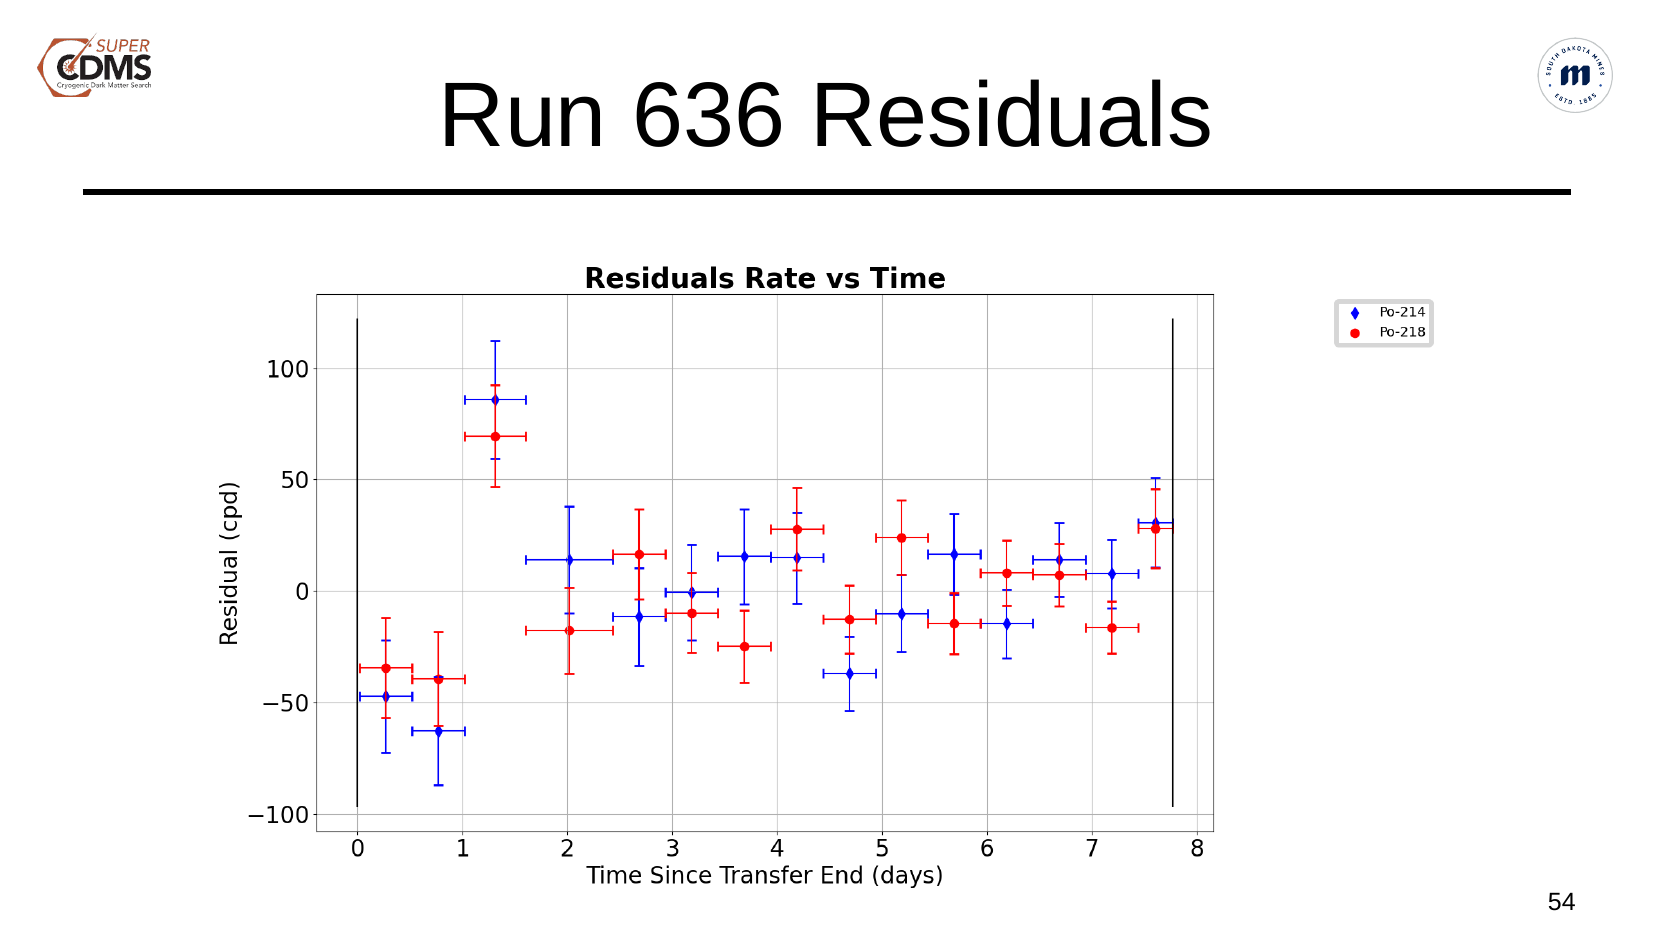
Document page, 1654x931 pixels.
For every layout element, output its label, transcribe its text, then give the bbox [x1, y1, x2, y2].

picture [1571, 37, 1613, 113]
title Run 636 Residuals [82, 37, 1571, 193]
picture [150, 210, 1479, 908]
picture [37, 32, 151, 97]
